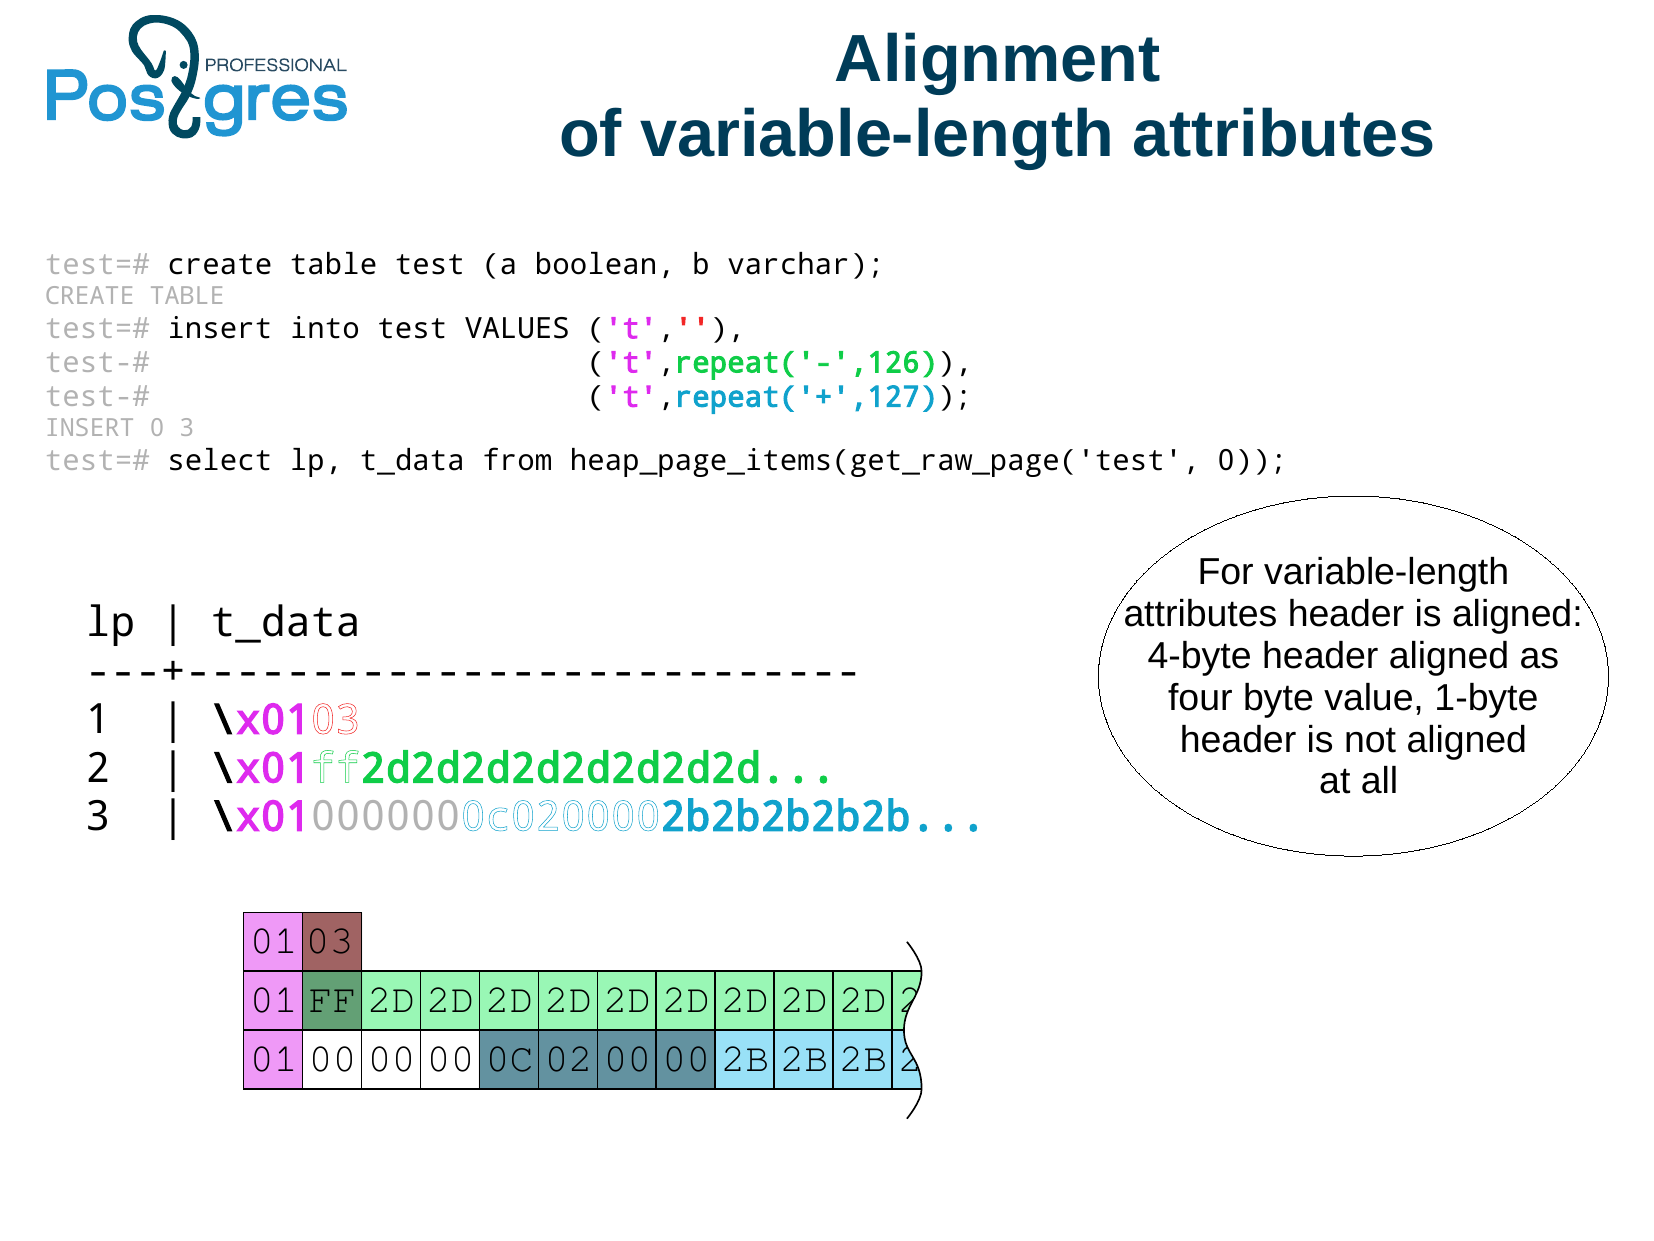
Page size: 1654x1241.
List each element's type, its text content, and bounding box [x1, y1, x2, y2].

text_box lp | t_data ---+--------------------------- 1 | \x0103 2 | \x01ff2d2d2d2d2d2d2d2d... 3 | \x010000000c0200002b2b2b2b2b... [70, 590, 201, 863]
title Alignment of variable-length attributes [389, 20, 1607, 171]
text_box test=# create table test (a boolean, b varchar); CREATE TABLE test=# insert into test VALUES ('t',''), test-# ('t',repeat('-',126)), test-# ('t',repeat('+',127)); INSERT 0 3 test=# select lp, t_data from heap_page_items(get_raw_page('test', 0)); [30, 239, 1471, 485]
text_box For variable-length attributes header is aligned: 4-byte header aligned as four byte value, 1-byte header is not aligned at all [1098, 496, 1609, 857]
picture [201, 318, 1654, 1241]
